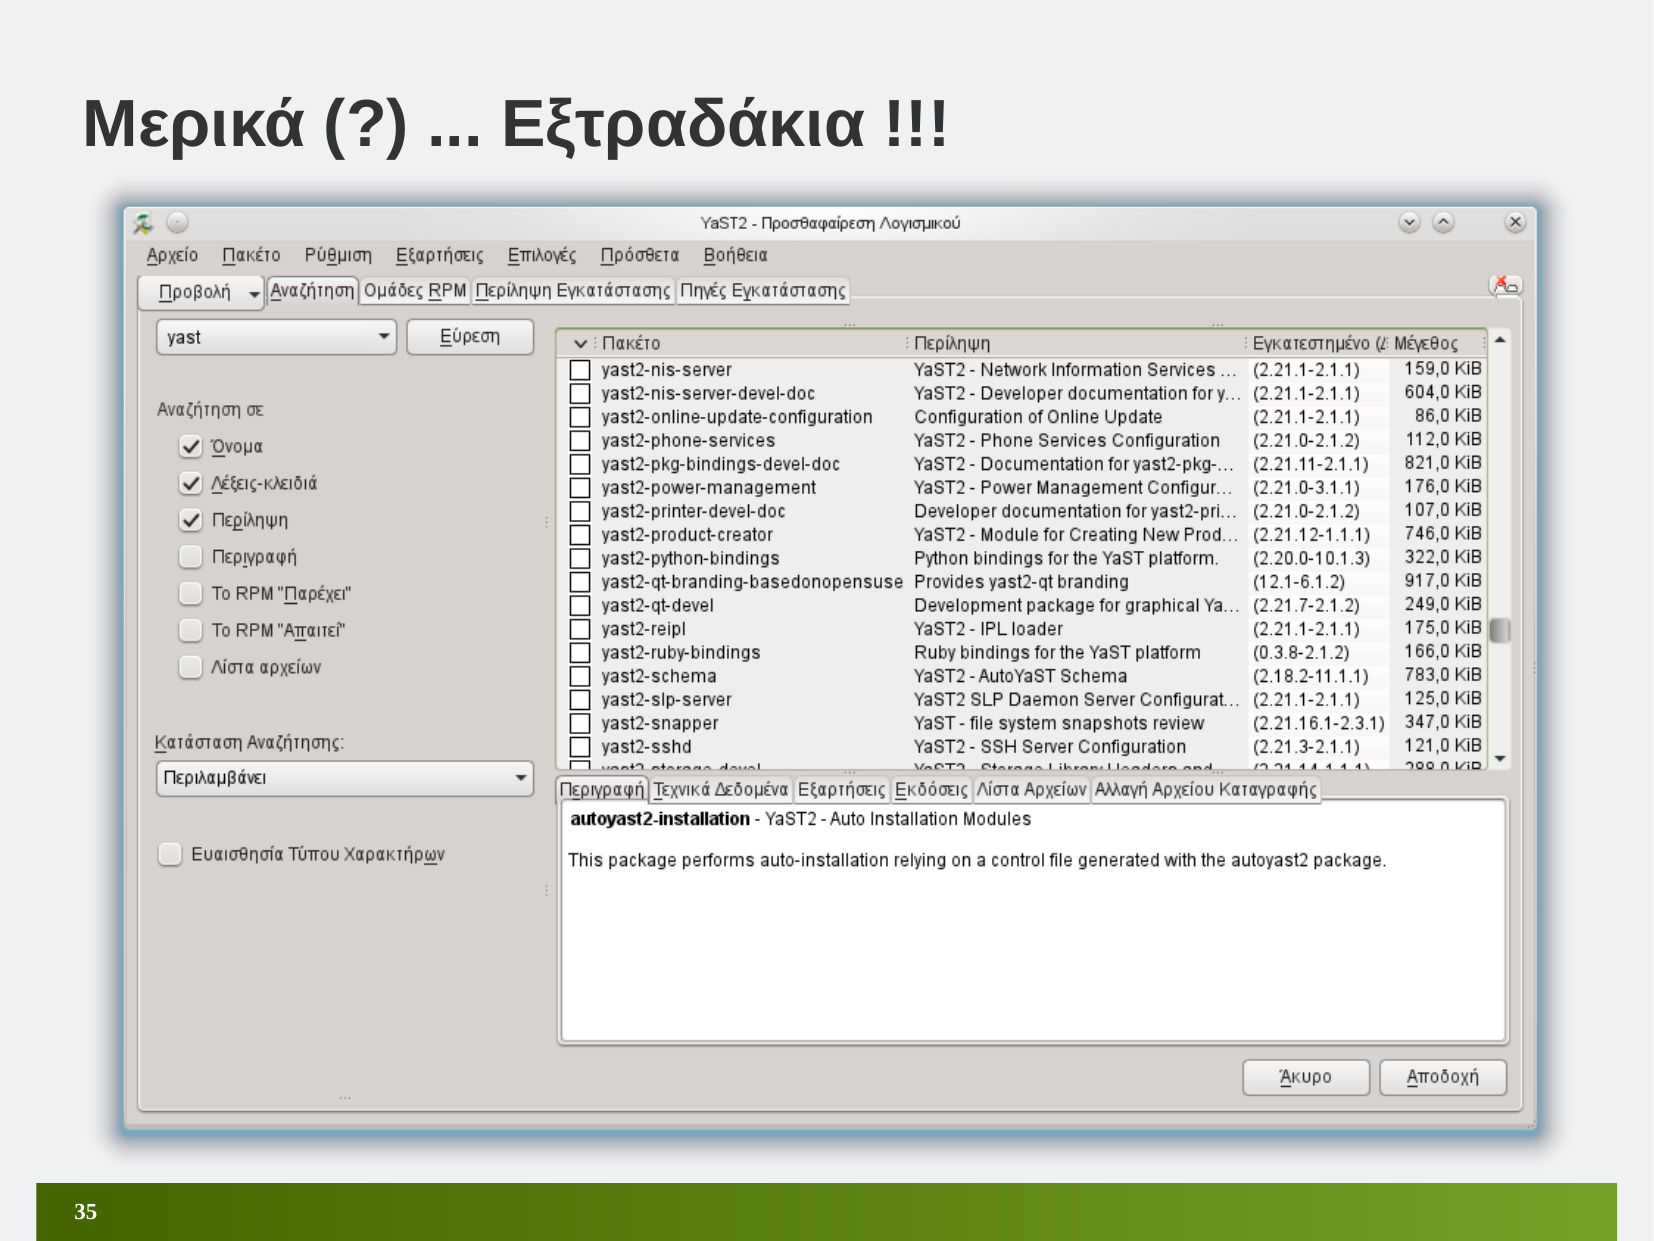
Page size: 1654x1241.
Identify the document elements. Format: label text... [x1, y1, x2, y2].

picture [0, 0, 1654, 1241]
title Μερικά (?) ... Εξτραδάκια !!! [82, 49, 1571, 148]
